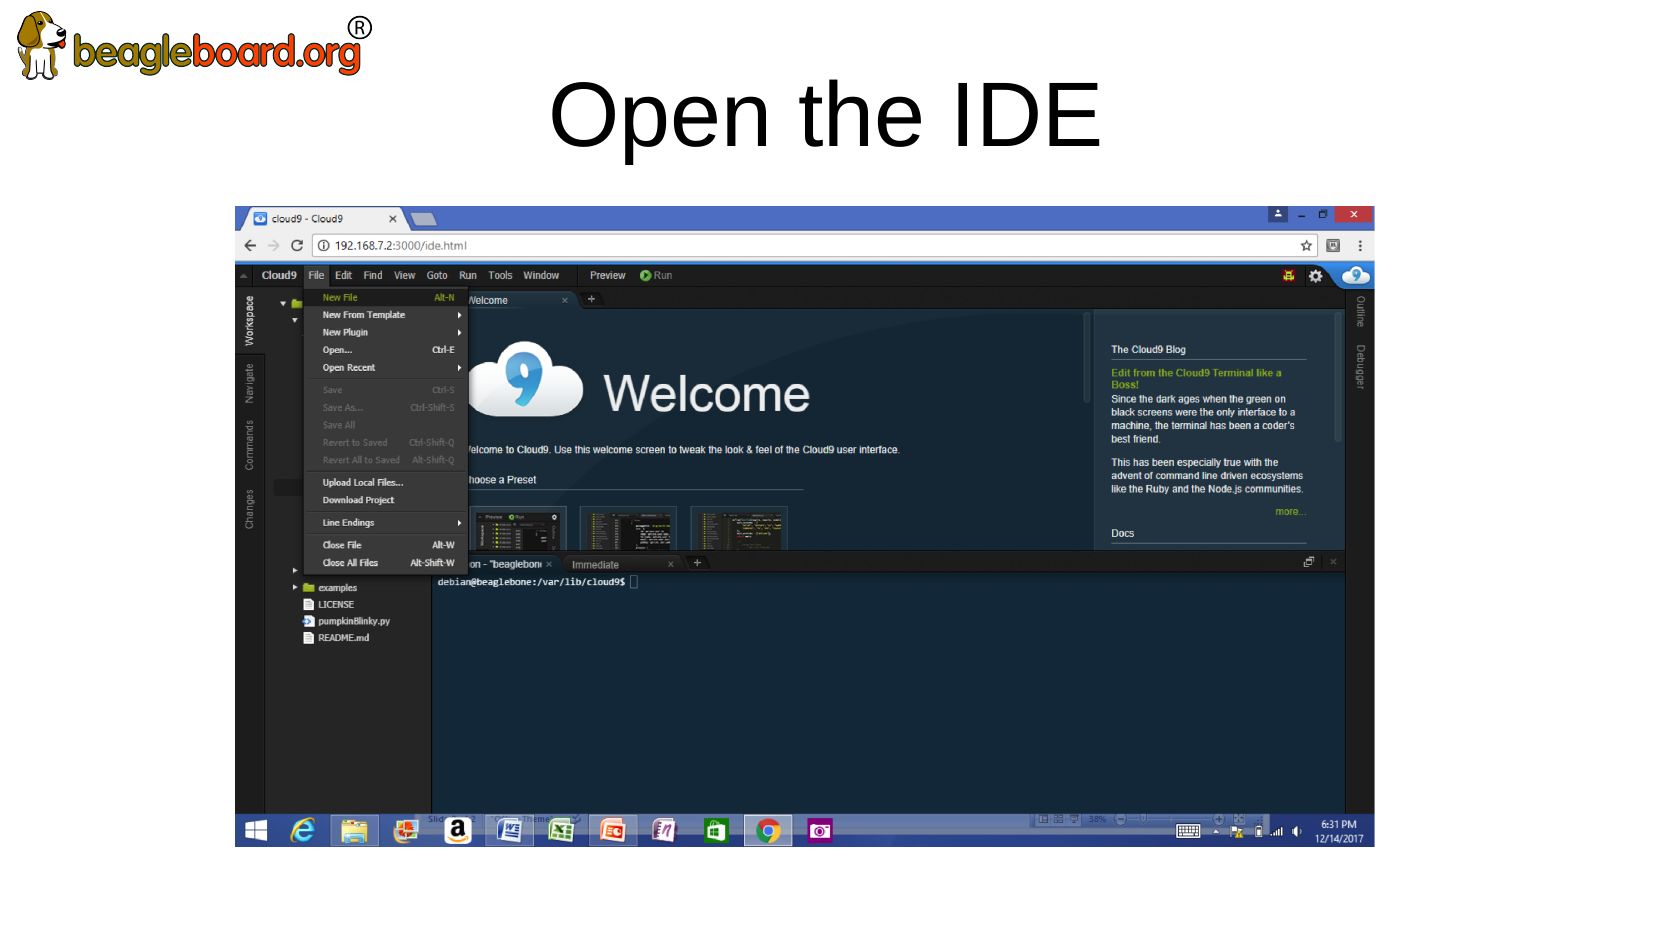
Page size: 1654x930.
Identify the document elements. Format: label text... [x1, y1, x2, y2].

picture [17, 11, 372, 80]
title Open the IDE [82, 37, 1571, 193]
picture [235, 206, 1375, 847]
